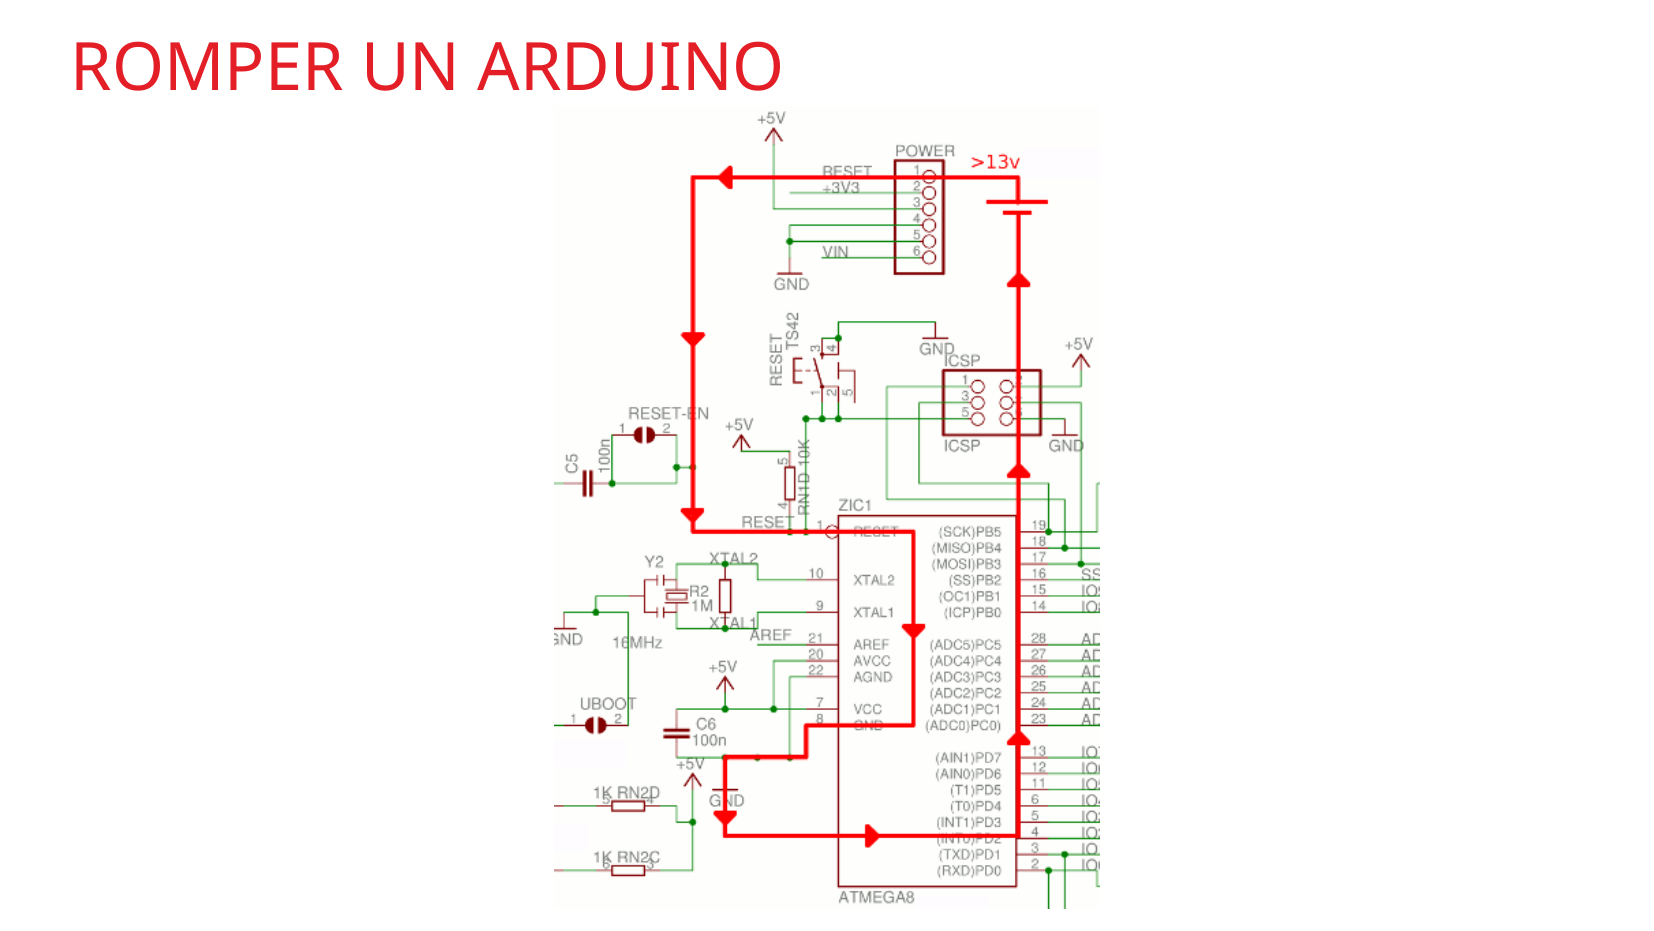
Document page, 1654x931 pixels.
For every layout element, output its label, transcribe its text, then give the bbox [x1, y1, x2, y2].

picture [554, 118, 1100, 910]
title ROMPER UN ARDUINO [70, 11, 1347, 118]
